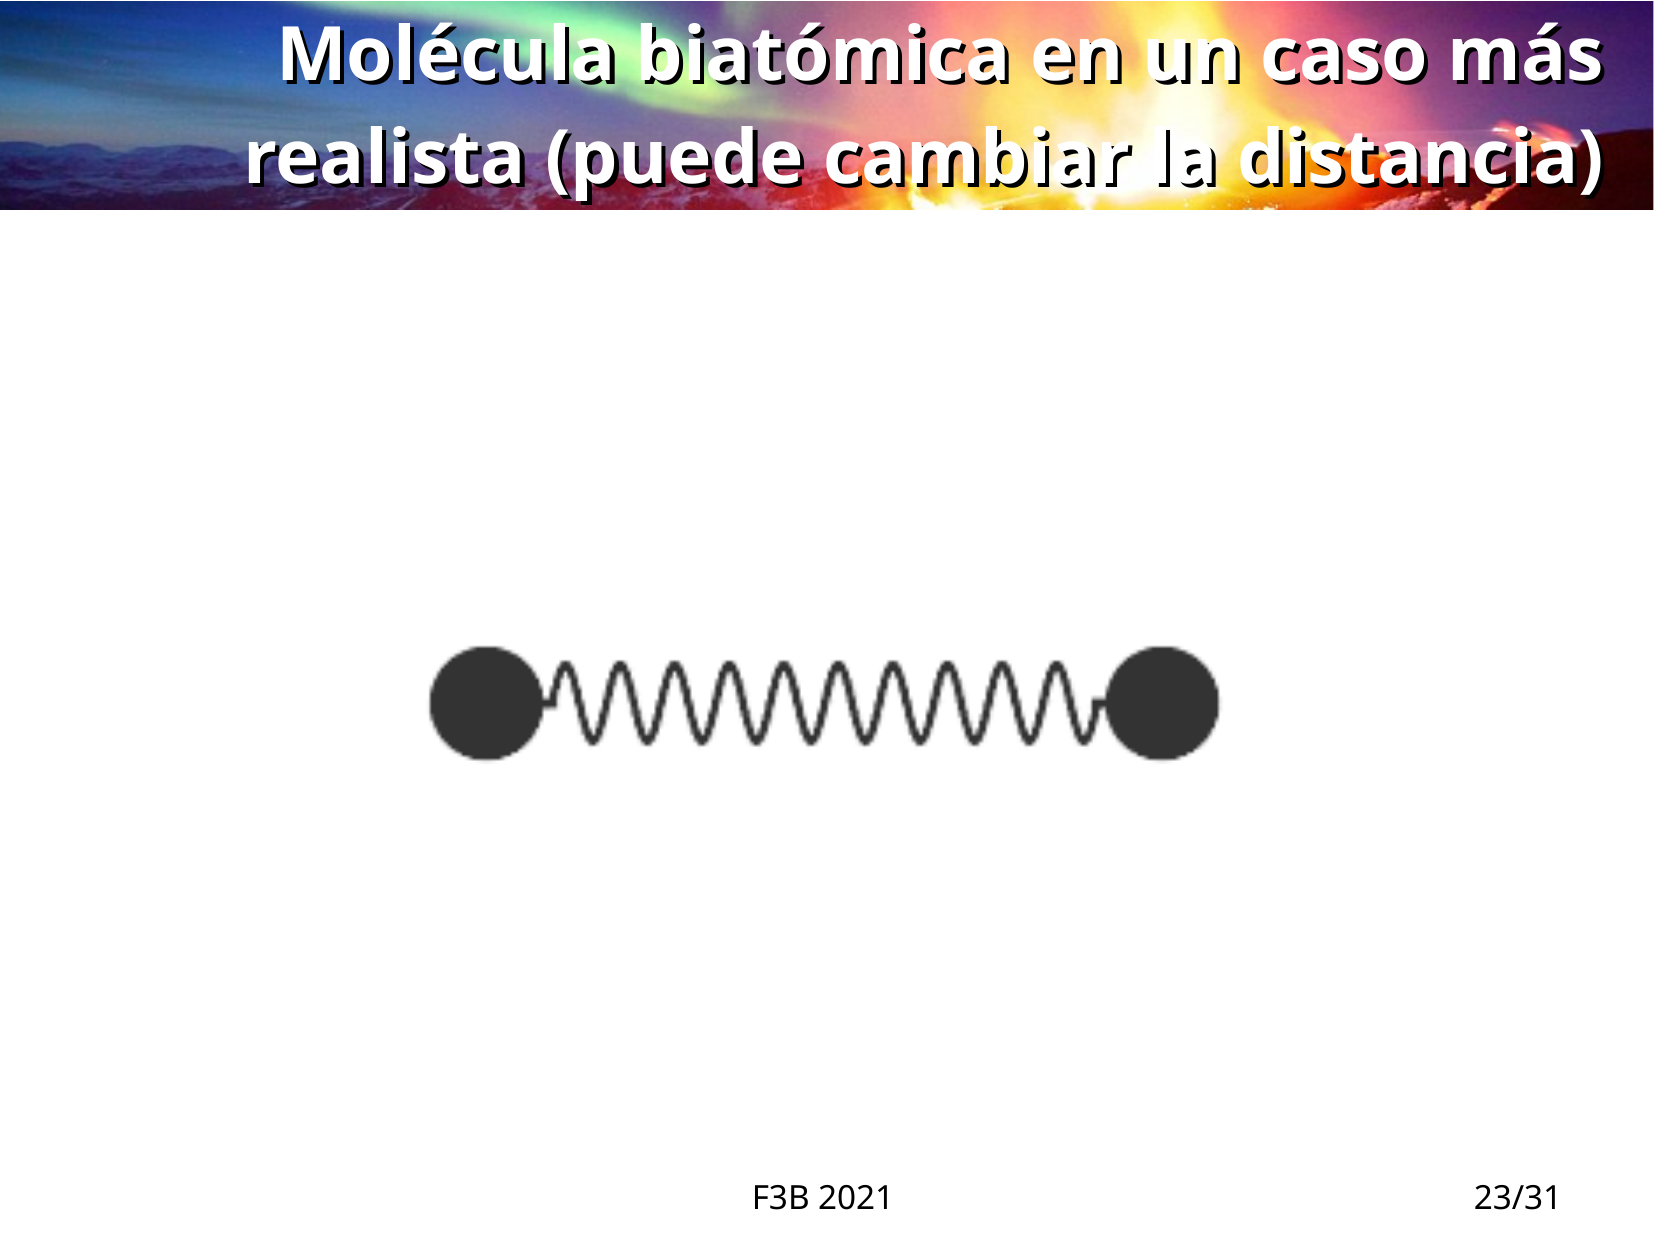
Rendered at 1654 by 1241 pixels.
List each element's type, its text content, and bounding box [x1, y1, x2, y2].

title Molécula biatómica en un caso más realista (puede cambiar la distancia) [45, 11, 1606, 195]
picture [0, 1, 1654, 210]
picture [375, 254, 1276, 1156]
